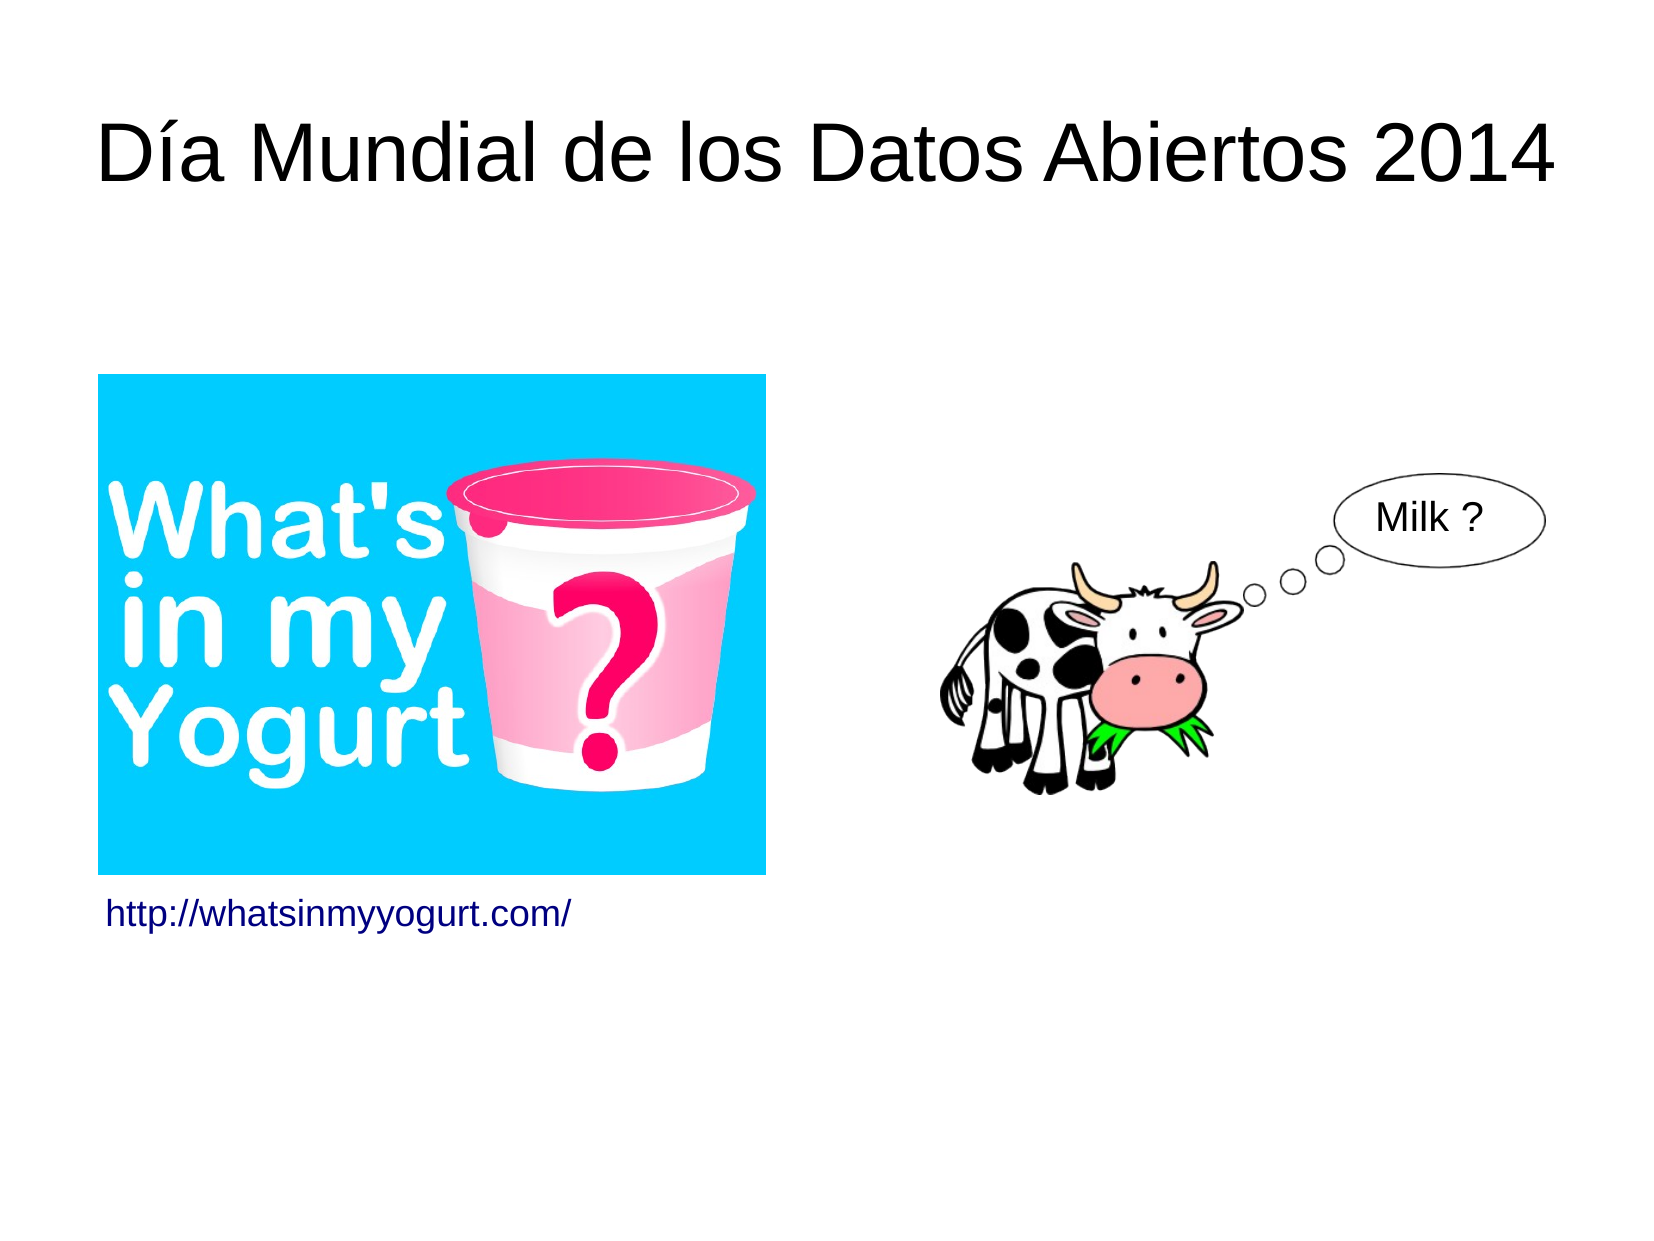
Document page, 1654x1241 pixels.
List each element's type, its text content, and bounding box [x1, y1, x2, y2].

picture [109, 481, 204, 559]
picture [246, 707, 307, 788]
picture [109, 684, 173, 768]
picture [318, 707, 372, 767]
picture [125, 572, 142, 589]
text_box Milk ? [1360, 486, 1546, 549]
picture [271, 595, 371, 667]
picture [179, 707, 239, 767]
picture [380, 597, 446, 693]
picture [159, 597, 222, 667]
picture [430, 686, 469, 767]
picture [272, 502, 325, 559]
picture [396, 502, 445, 559]
picture [386, 706, 427, 767]
picture [446, 457, 756, 792]
picture [331, 482, 369, 559]
title Día Mundial de los Datos Abiertos 2014 [82, 49, 1571, 257]
picture [211, 481, 262, 559]
picture [125, 594, 143, 667]
picture [940, 473, 1546, 796]
text_box http://whatsinmyyogurt.com/ [90, 885, 586, 1037]
picture [371, 482, 387, 509]
